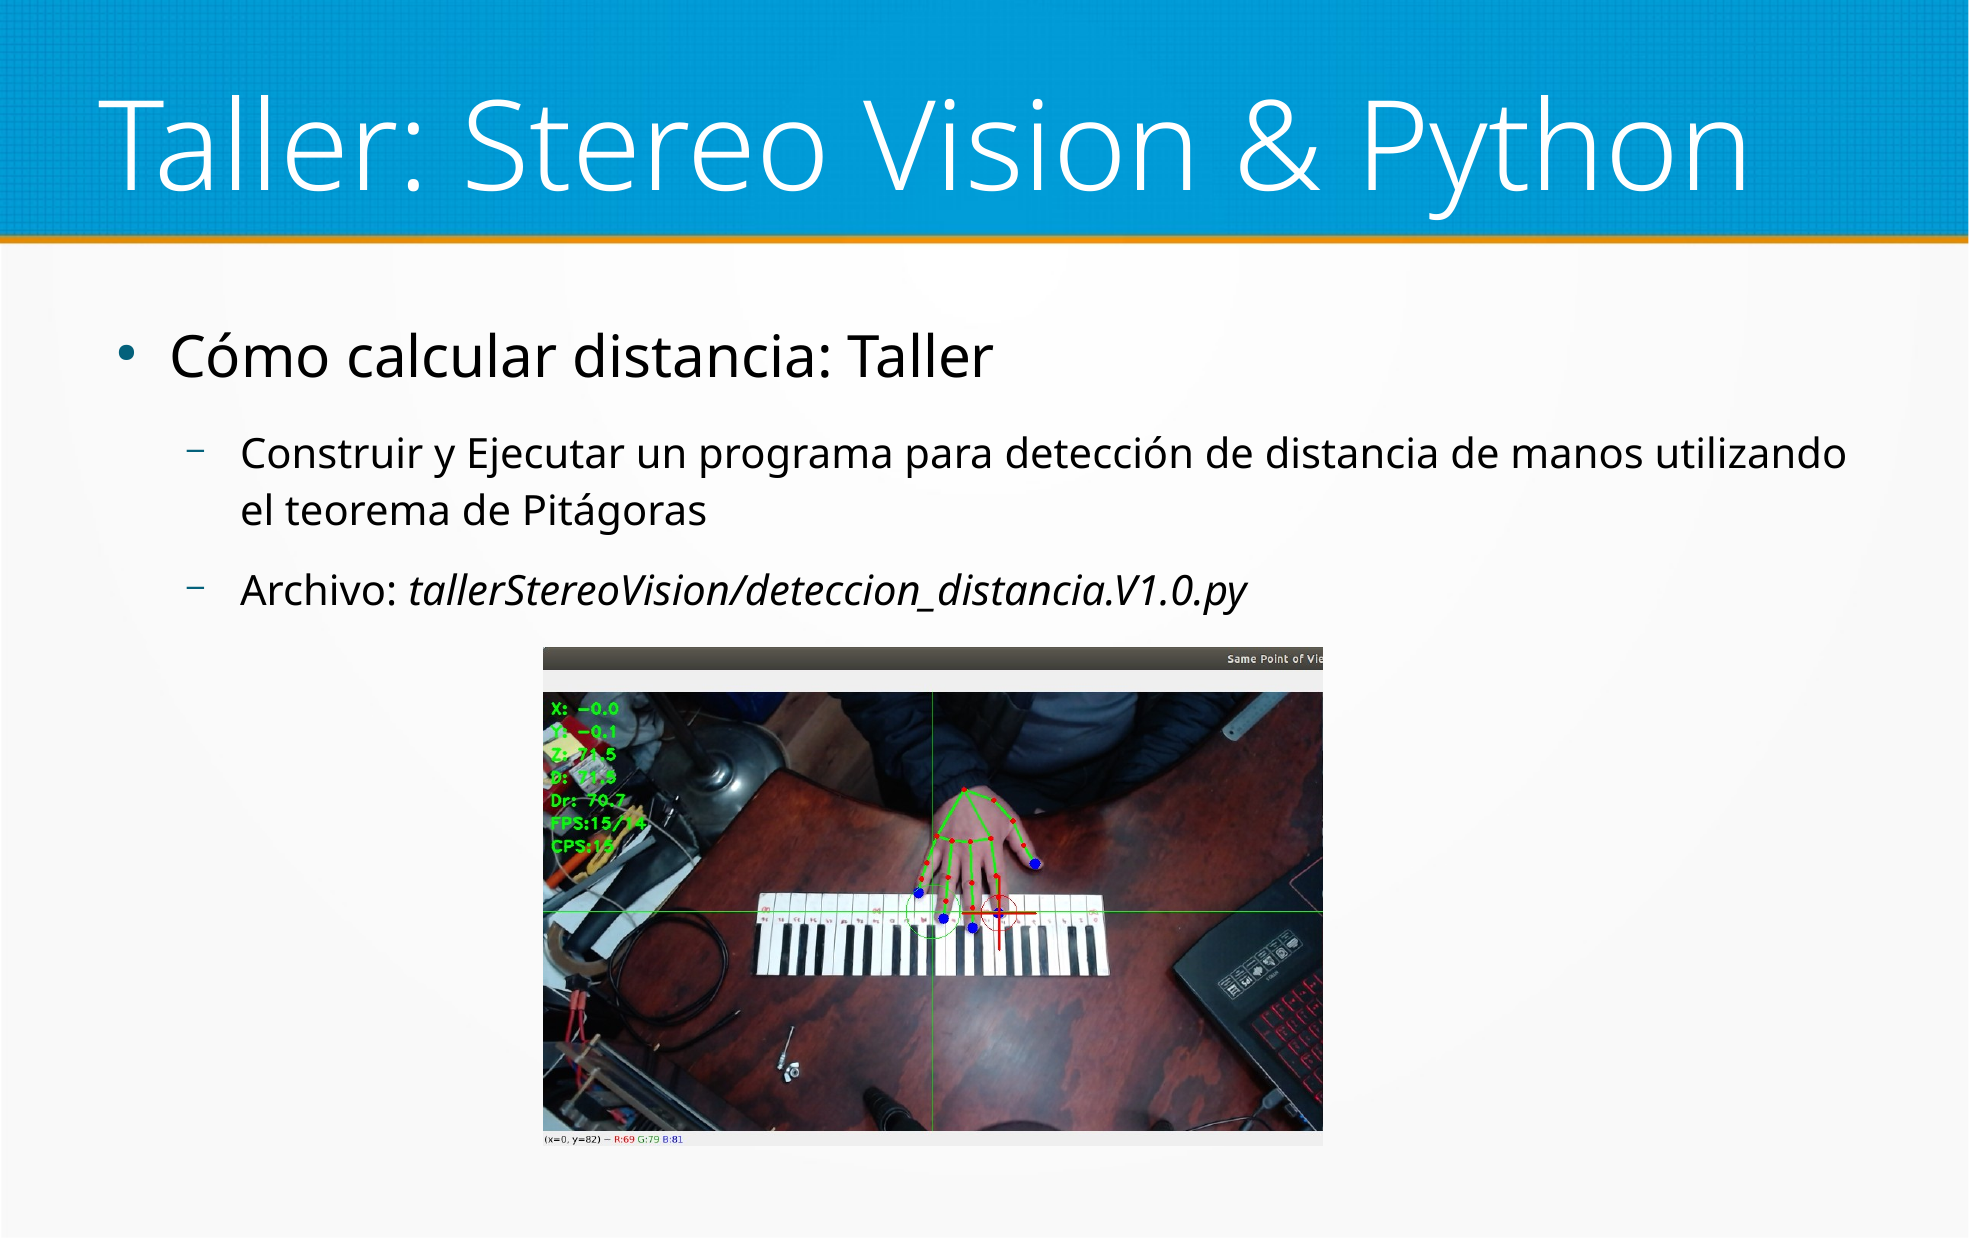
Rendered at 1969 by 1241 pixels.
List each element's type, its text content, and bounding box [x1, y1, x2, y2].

picture [0, 233, 1969, 1241]
title Taller: Stereo Vision & Python [98, 19, 1870, 227]
list Cómo calcular distancia: Taller Construir y Ejecutar un programa para detección de distancia de manos utilizando el teorema de Pitágoras Archivo: tallerStereoVision/deteccion_distancia.V1.0.py [98, 315, 1861, 1081]
